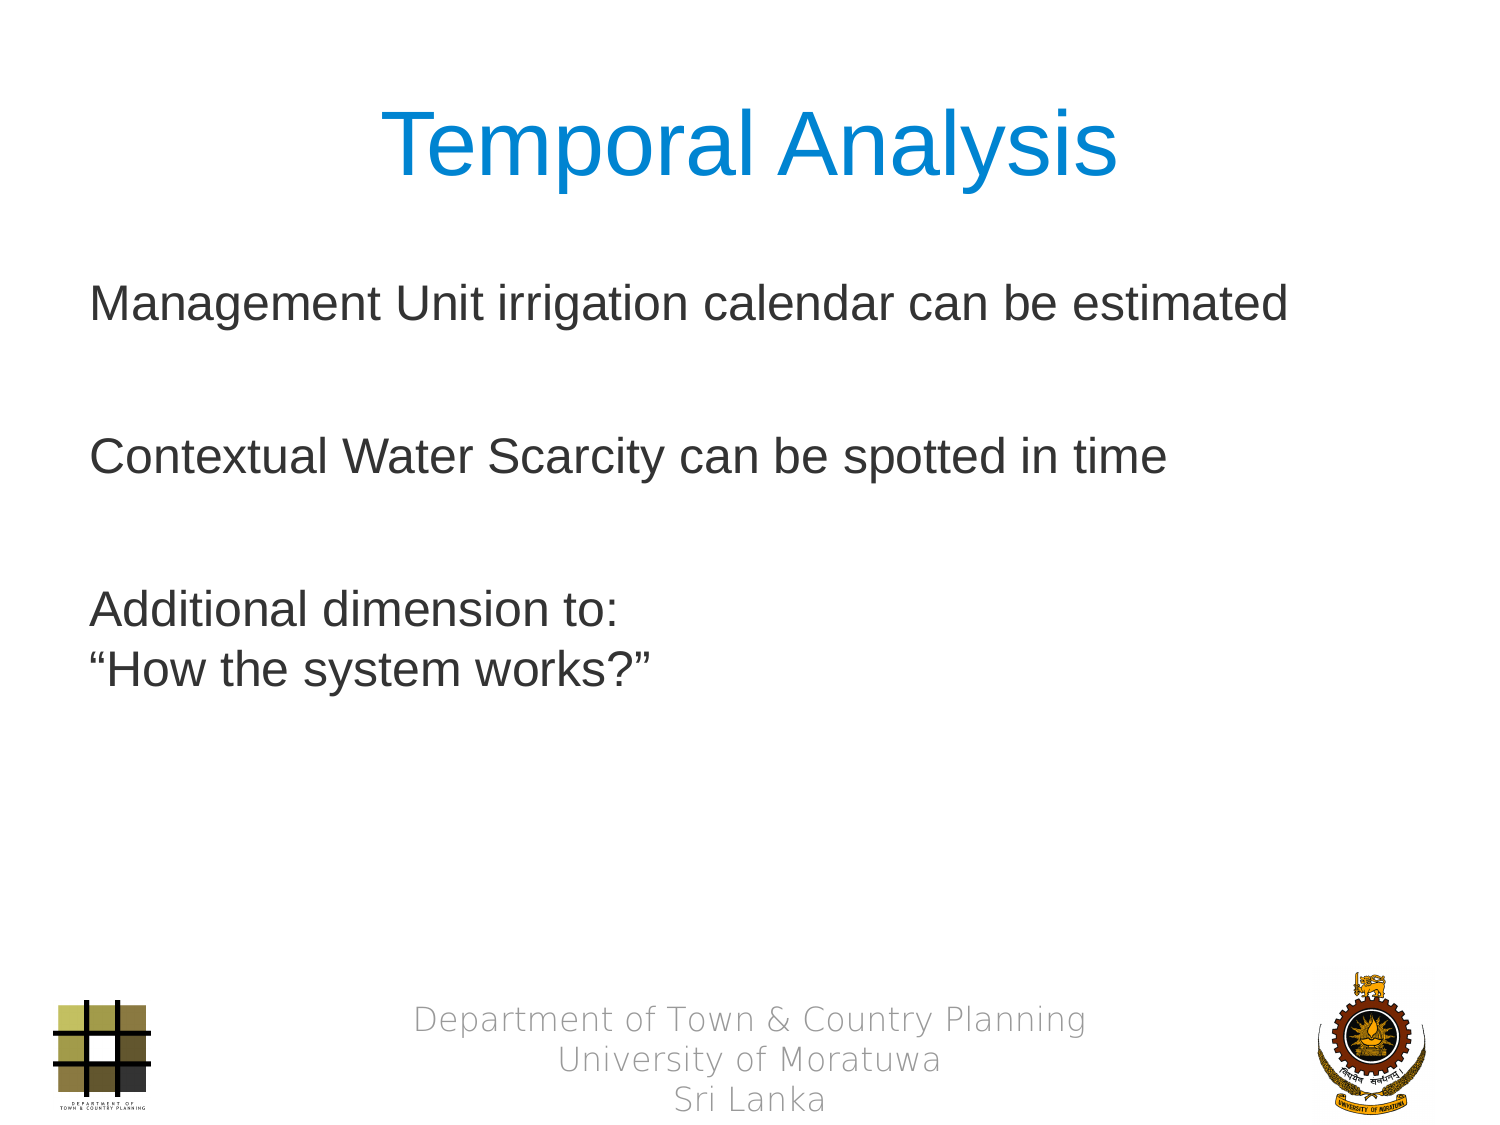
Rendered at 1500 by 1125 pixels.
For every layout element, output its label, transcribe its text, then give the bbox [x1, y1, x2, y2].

picture [53, 1000, 151, 1110]
picture [1312, 966, 1435, 1125]
list Management Unit irrigation calendar can be estimated Contextual Water Scarcity can be spotted in time Additional dimension to: “How the system works?” [75, 262, 1426, 916]
title Temporal Analysis [75, 45, 1426, 233]
